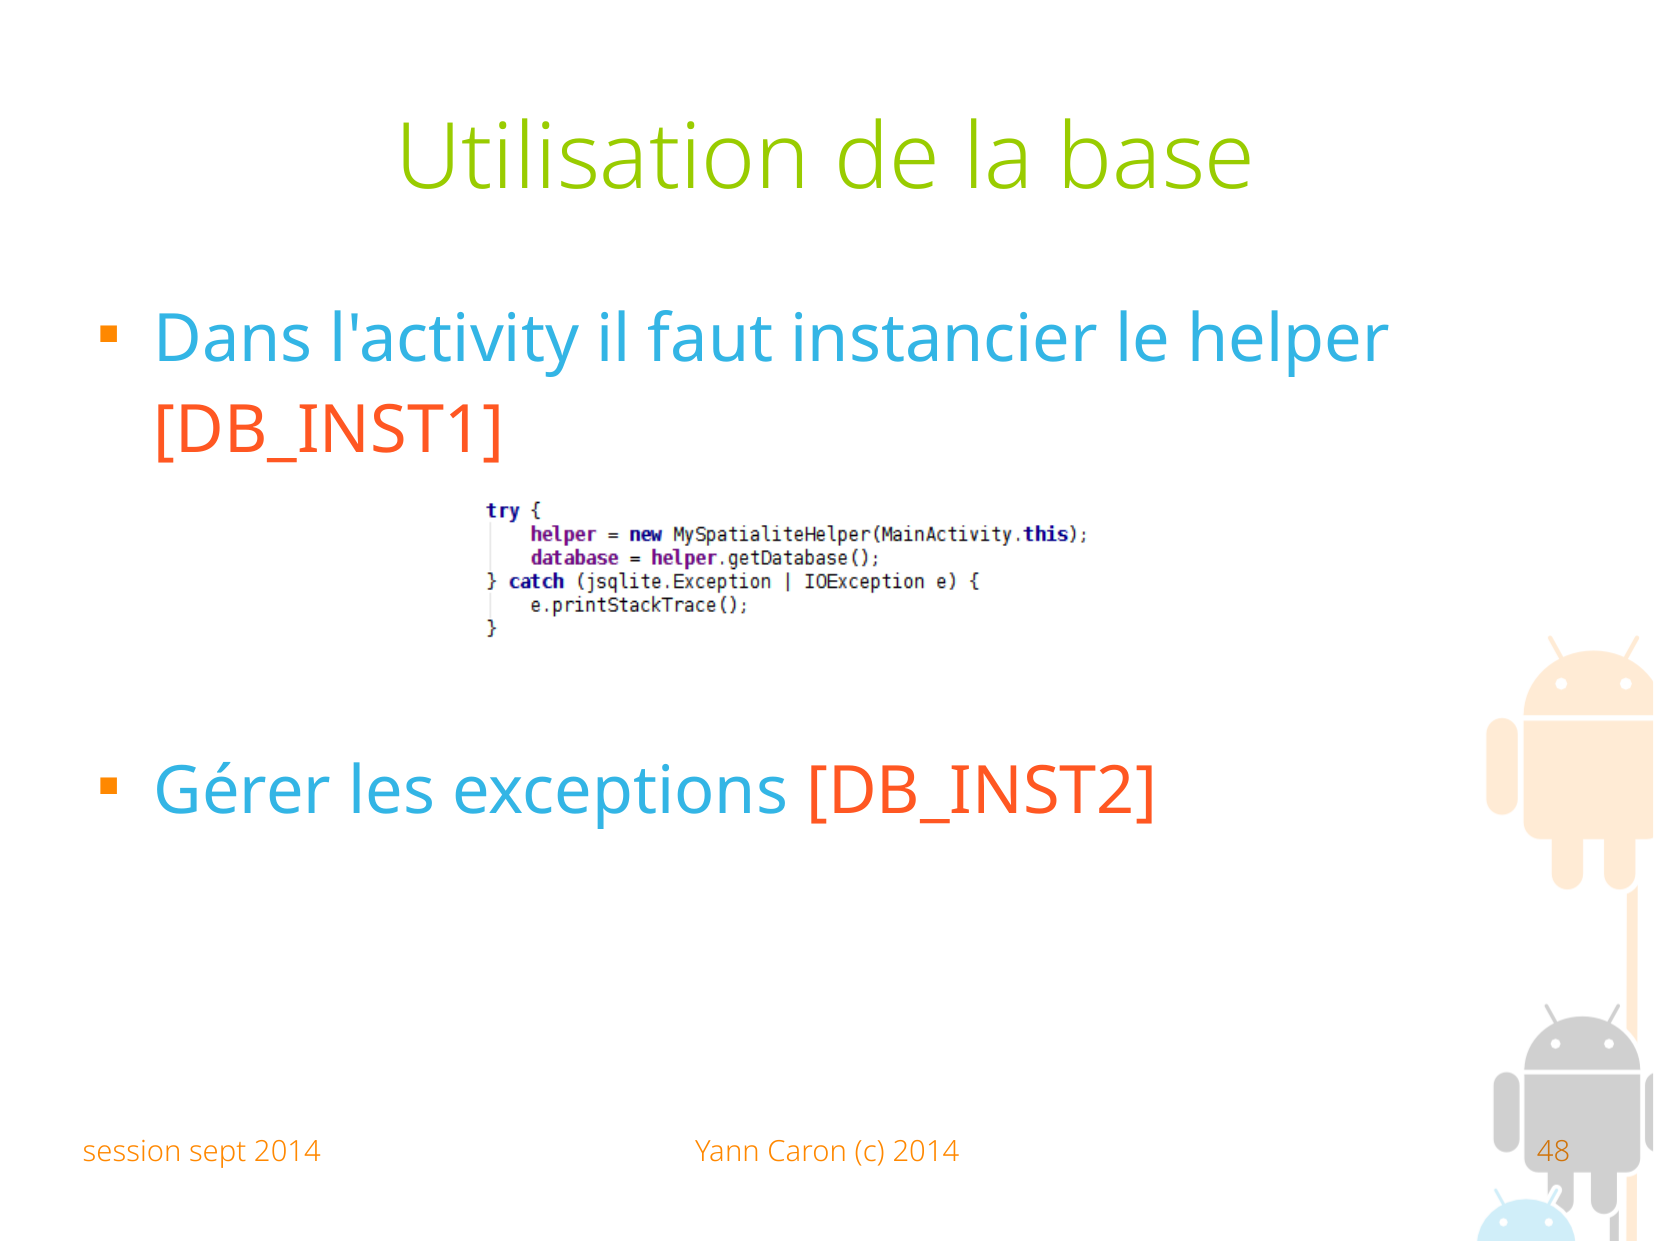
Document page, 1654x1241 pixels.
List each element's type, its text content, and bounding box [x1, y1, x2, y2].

title Utilisation de la base [82, 49, 1571, 257]
picture [471, 491, 1182, 646]
picture [240, 423, 1654, 1241]
list Dans l'activity il faut instancier le helper [DB_INST1] Gérer les exceptions [DB_INST2] [82, 290, 1571, 1010]
